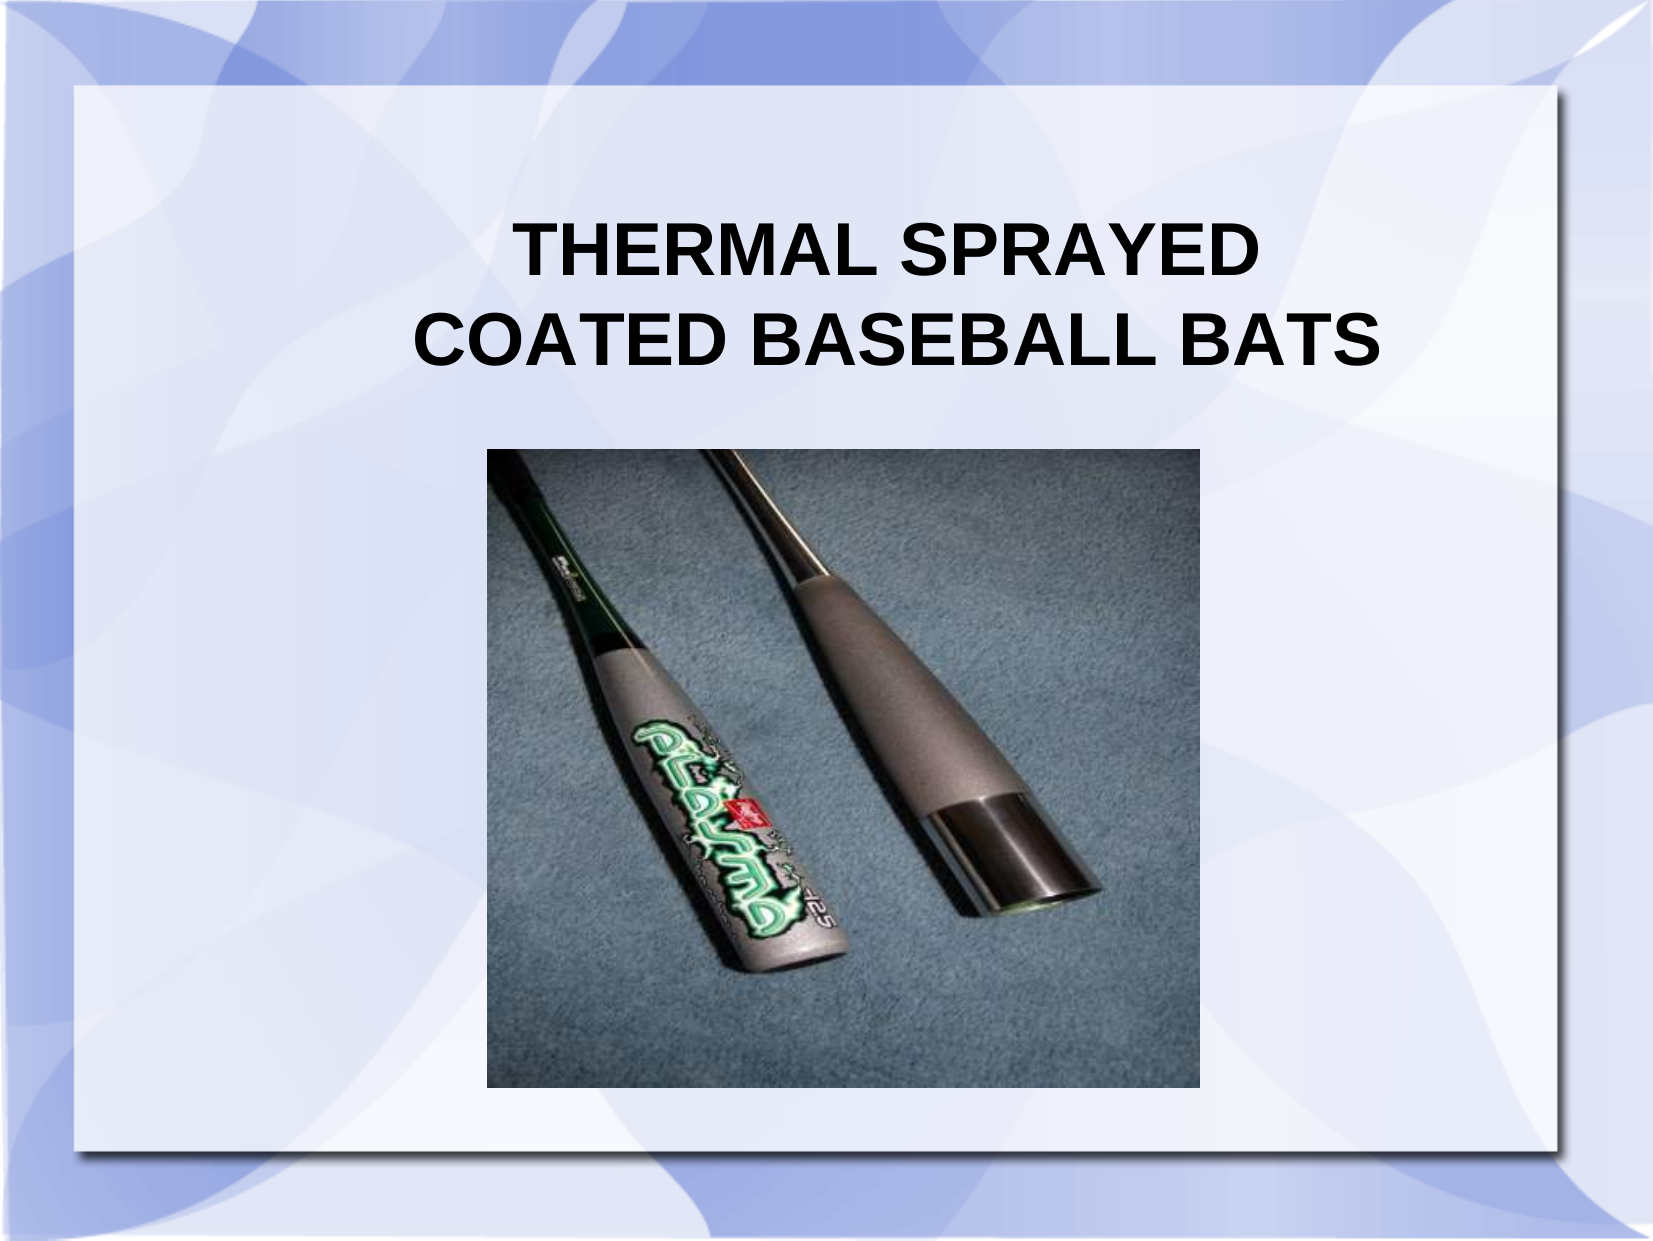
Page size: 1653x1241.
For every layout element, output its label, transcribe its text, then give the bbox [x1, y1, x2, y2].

picture [0, 0, 1653, 1241]
title THERMAL SPRAYED COATED BASEBALL BATS [230, 148, 1545, 421]
